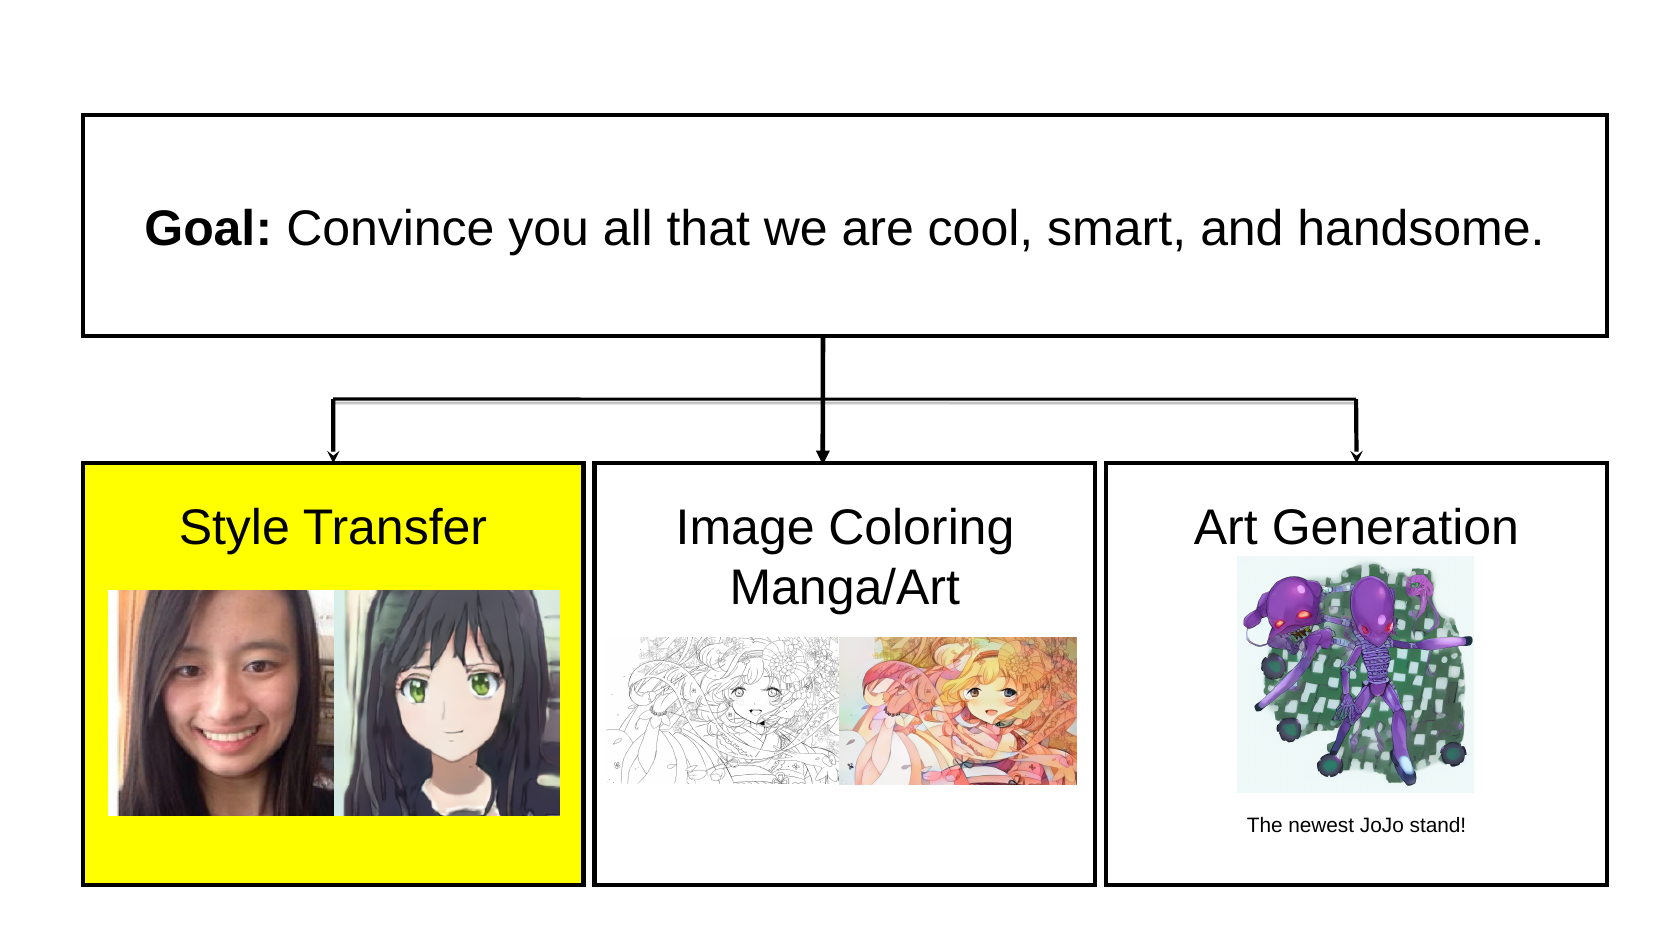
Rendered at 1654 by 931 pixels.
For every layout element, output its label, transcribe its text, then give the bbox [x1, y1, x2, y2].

text_box Style Transfer [82, 463, 584, 886]
picture [108, 590, 560, 816]
picture [1237, 556, 1474, 793]
text_box The newest JoJo stand! [1224, 803, 1489, 845]
text_box Art Generation [1106, 463, 1607, 886]
picture [606, 637, 1077, 785]
text_box Goal: Convince you all that we are cool, smart, and handsome. [82, 114, 1607, 336]
text_box Image Coloring Manga/Art [594, 463, 1096, 886]
